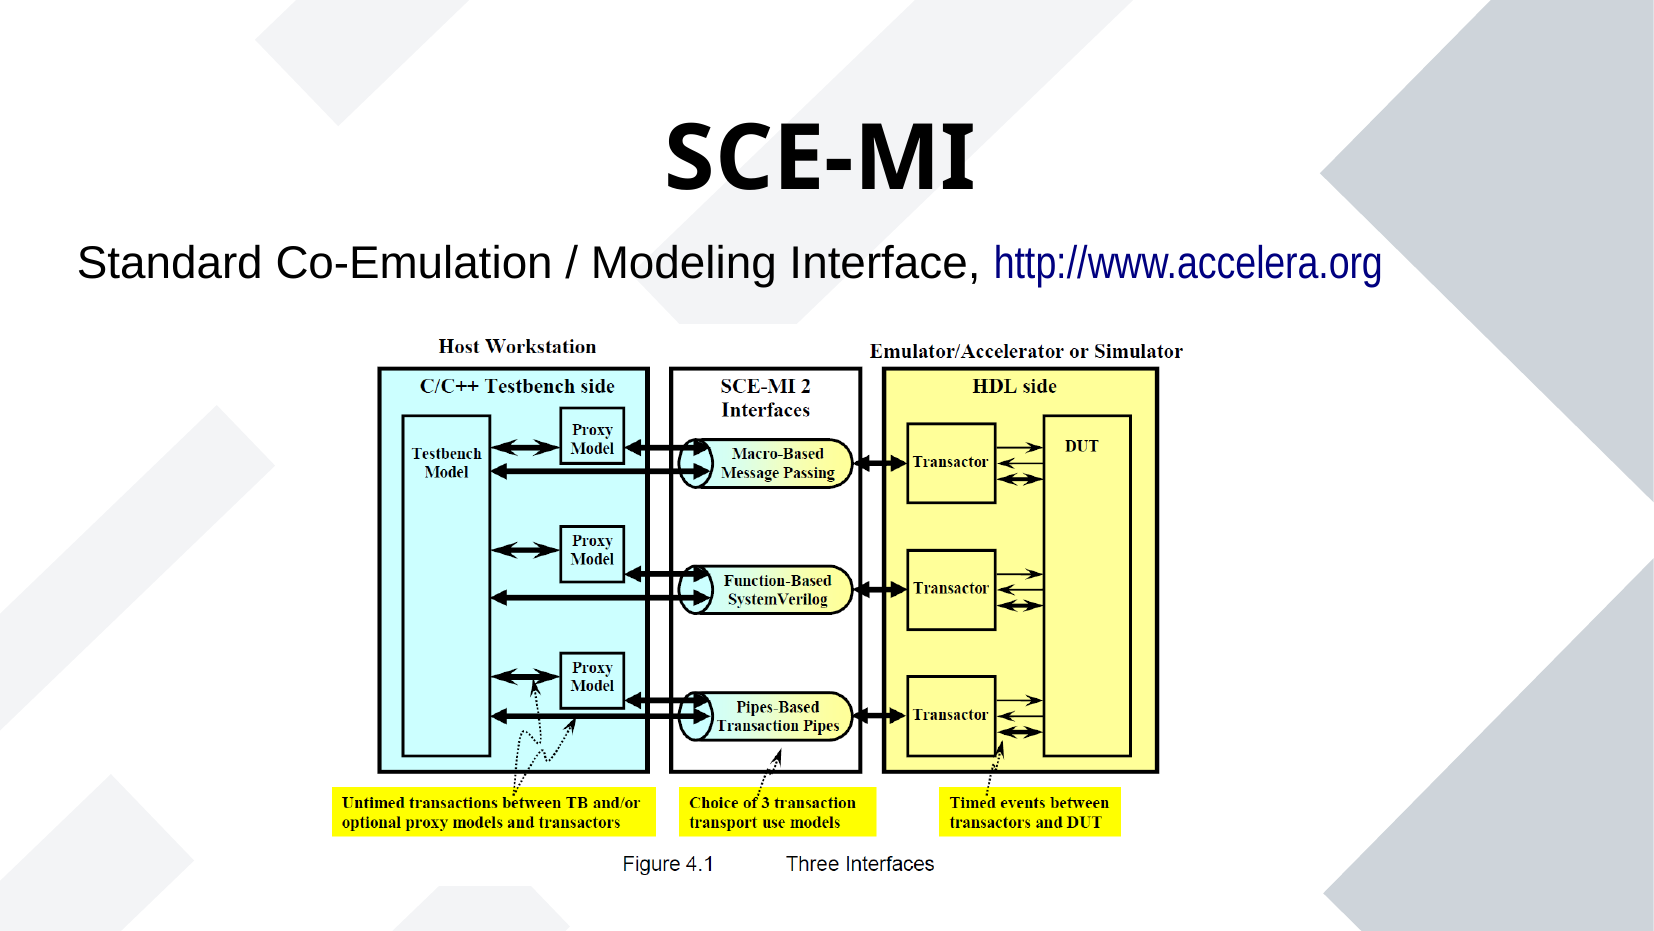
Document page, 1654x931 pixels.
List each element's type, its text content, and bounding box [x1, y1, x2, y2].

list Standard Co-Emulation / Modeling Interface, http://www.accelera.org [76, 236, 1565, 296]
title SCE-MI [76, 76, 1565, 233]
picture [295, 324, 1220, 886]
